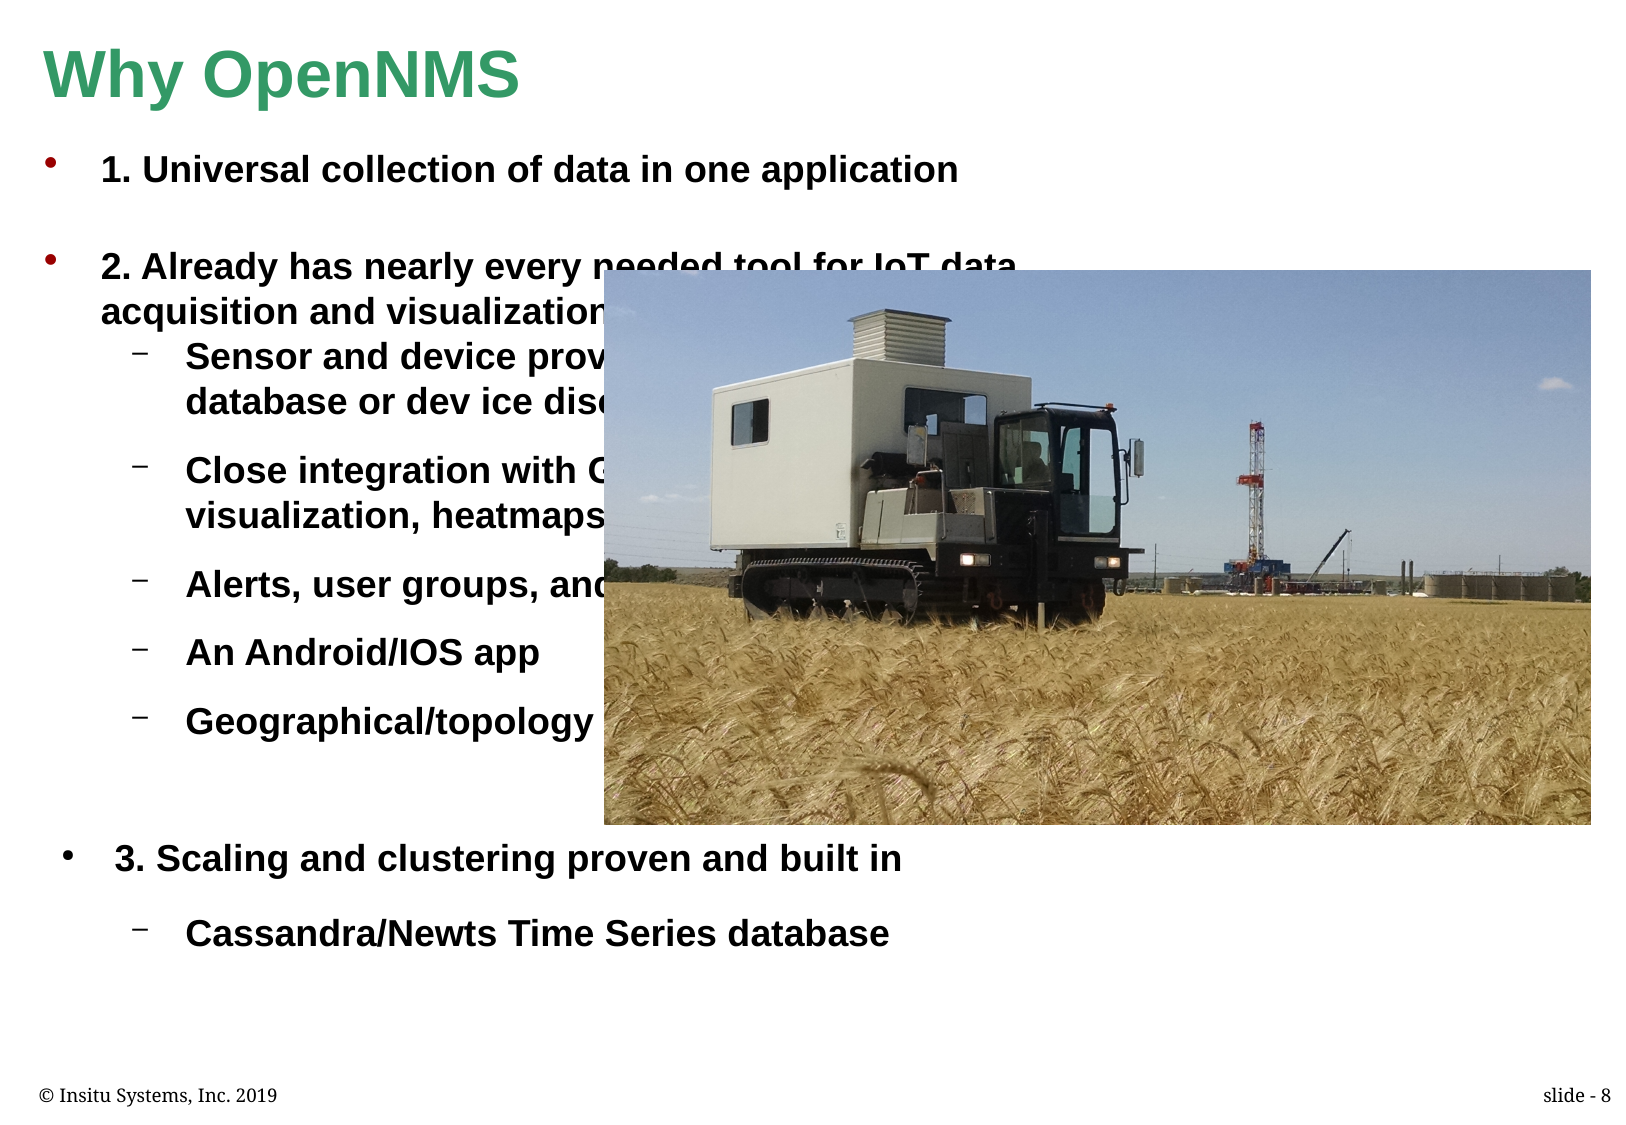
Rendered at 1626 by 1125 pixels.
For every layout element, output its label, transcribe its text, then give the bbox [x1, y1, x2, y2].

list 1. Universal collection of data in one application 2. Already has nearly every needed tool for IoT data acquisition and visualization including Sensor and device provisioning via spreadsheet, database or dev ice discovery Close integration with Grafana for data visualization, heatmaps, and trend calculations Alerts, user groups, and scheduling An Android/IOS app Geographical/topology mapping of devices 3. Scaling and clustering proven and built in Cassandra/Newts Time Series database [28, 137, 1073, 1033]
picture [604, 270, 1591, 826]
title Why OpenNMS [28, 34, 1167, 105]
